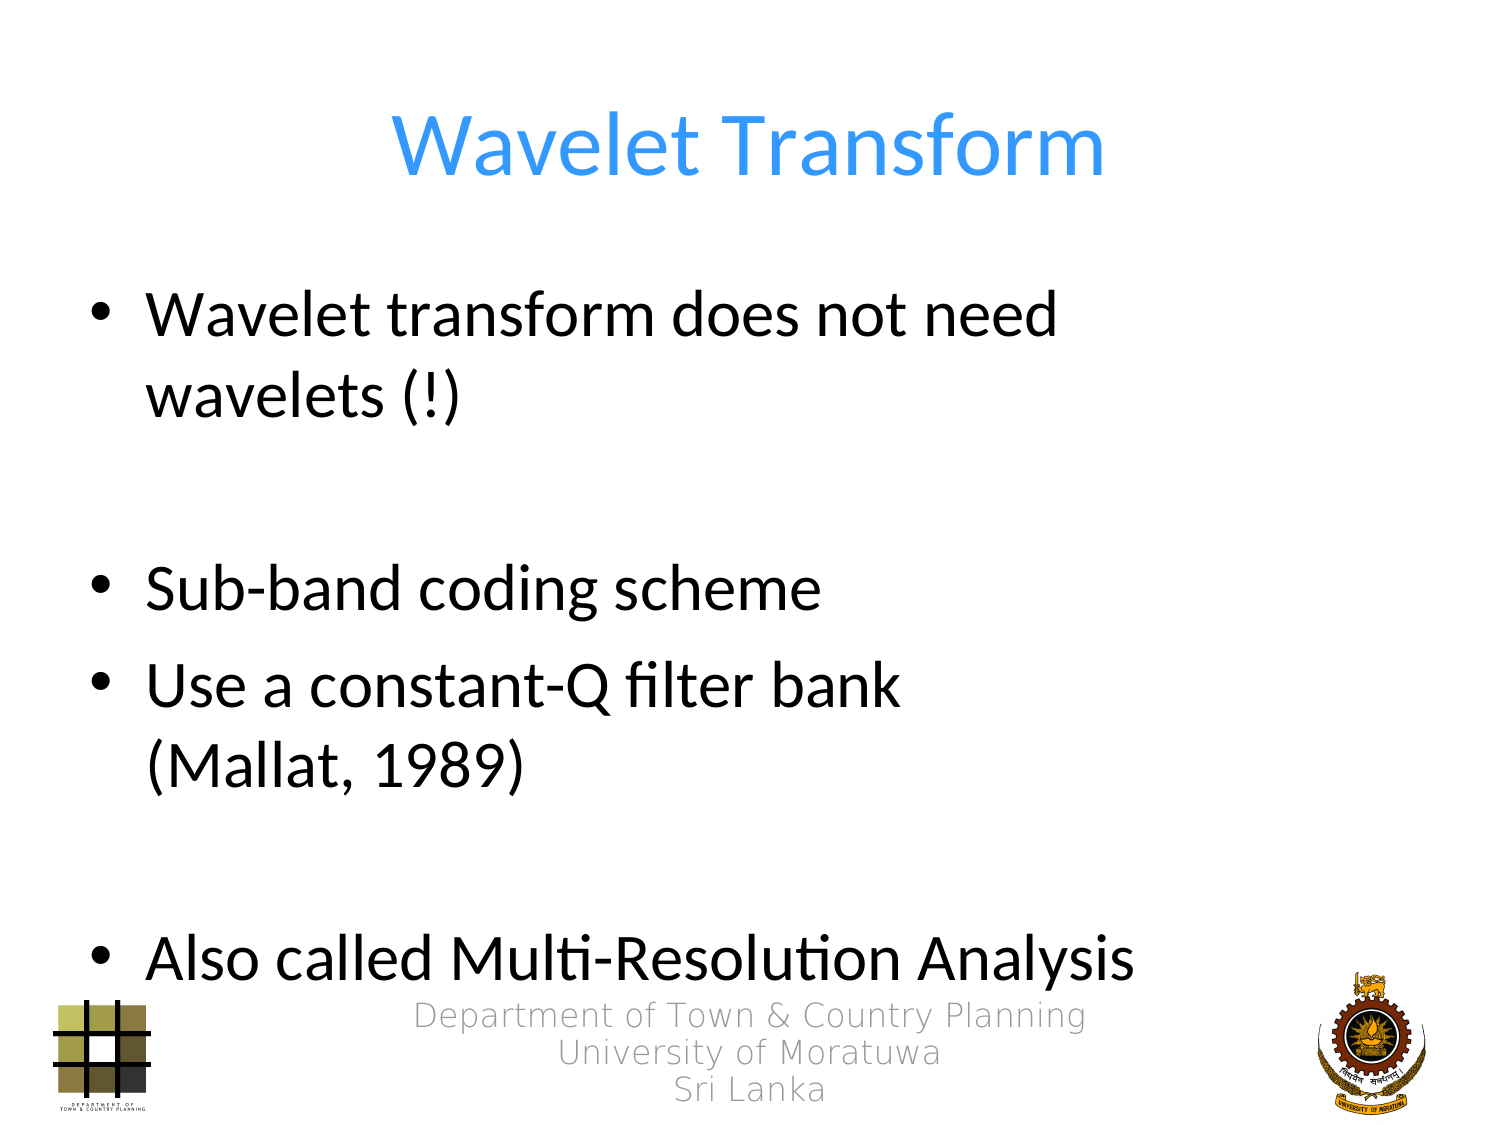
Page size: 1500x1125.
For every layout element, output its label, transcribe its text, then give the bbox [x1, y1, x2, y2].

list Wavelet transform does not need wavelets (!) Sub-band coding scheme Use a constant-Q filter bank (Mallat, 1989) Also called Multi-Resolution Analysis [75, 262, 1263, 1005]
picture [53, 1000, 151, 1111]
title Wavelet Transform [75, 21, 1426, 257]
picture [1312, 966, 1435, 1125]
